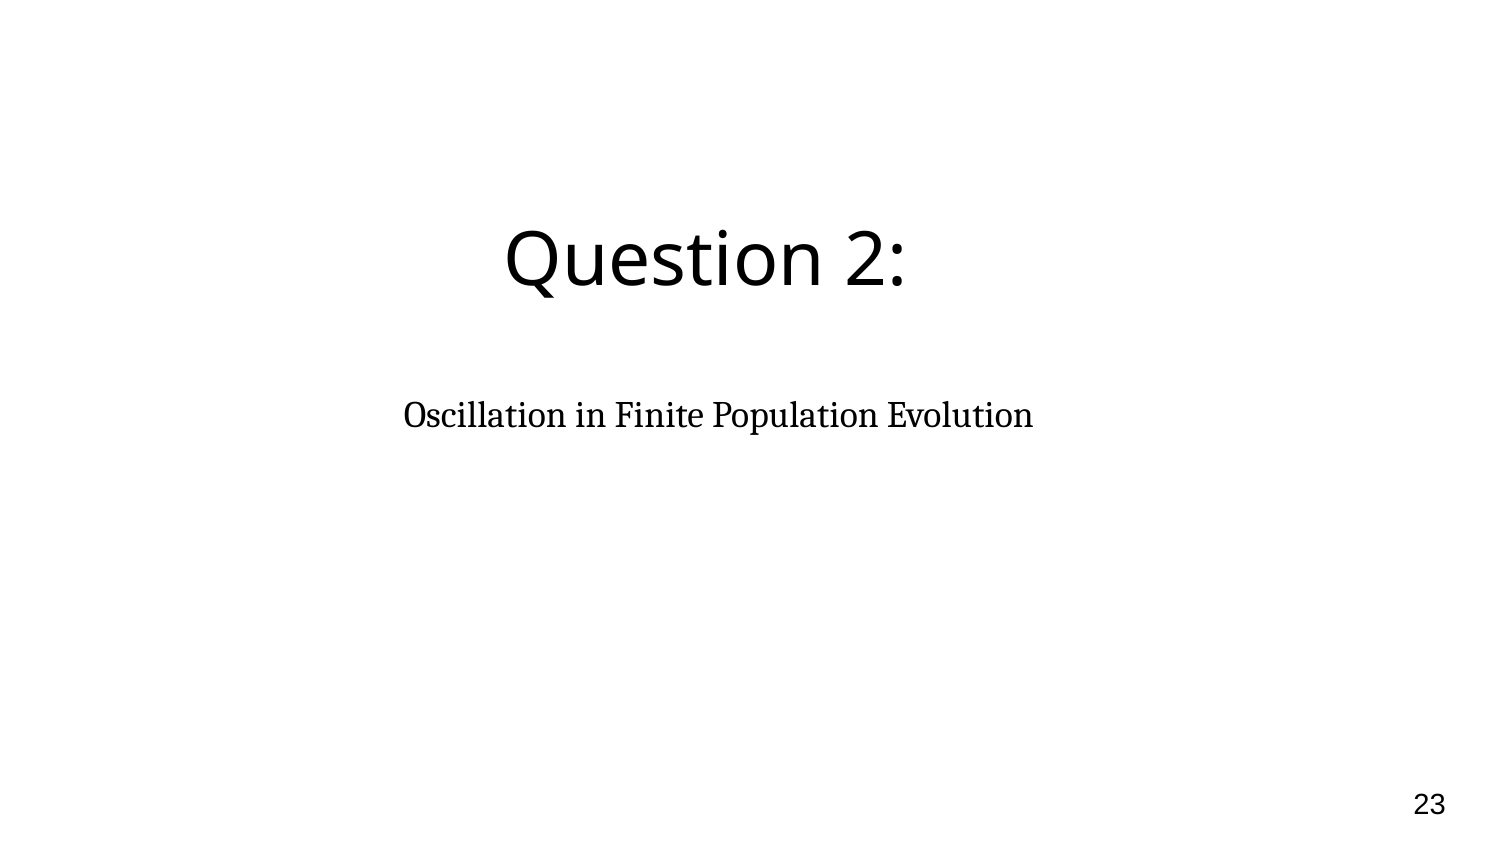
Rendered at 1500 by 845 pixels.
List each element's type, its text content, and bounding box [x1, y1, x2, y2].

title Question 2: [31, 161, 1381, 316]
subtitle Oscillation in Finite Population Evolution [45, 375, 1394, 447]
